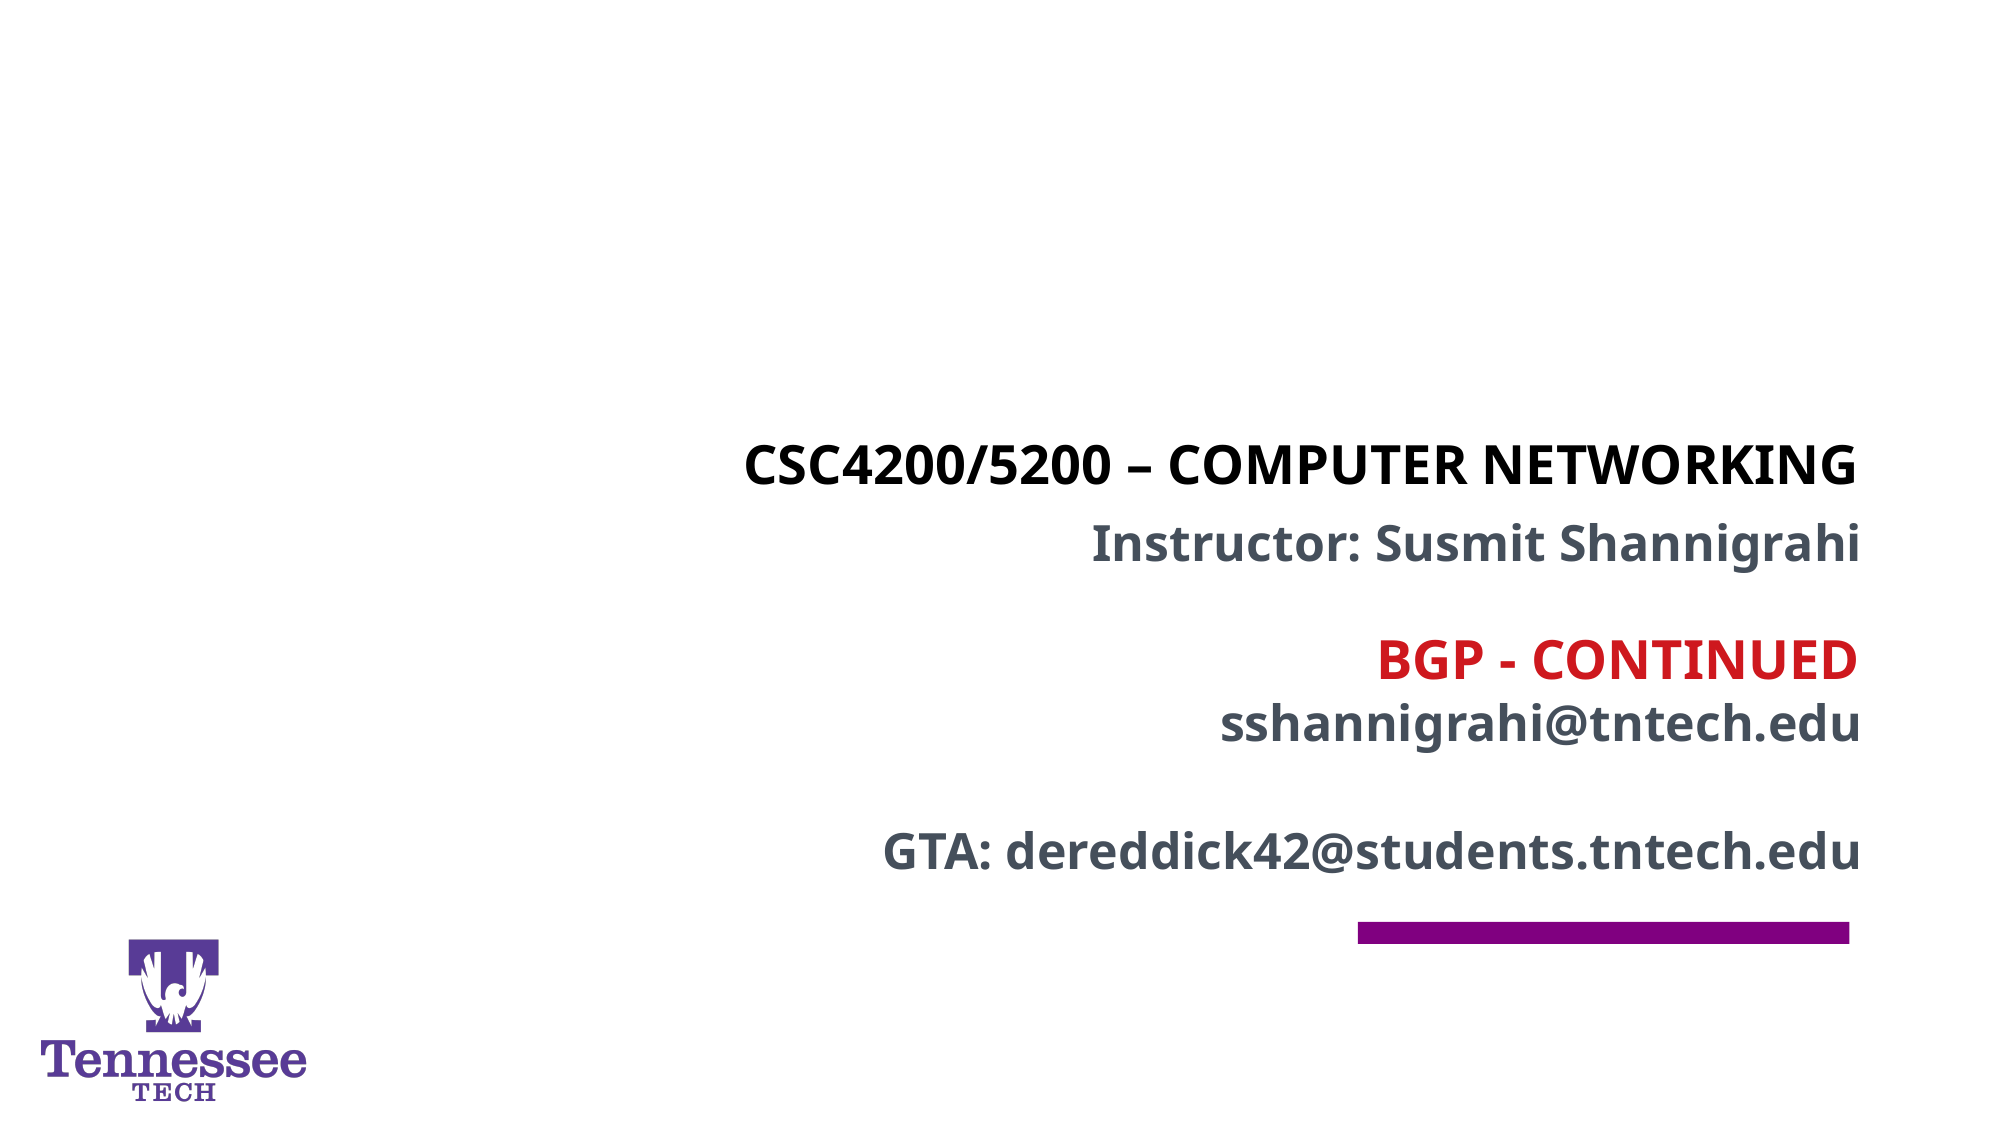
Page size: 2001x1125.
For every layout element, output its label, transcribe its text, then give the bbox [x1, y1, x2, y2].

text_box CSC4200/5200 – Computer Networking BGP - Continued [30, 404, 1875, 706]
text_box Instructor: Susmit Shannigrahi sshannigrahi@tntech.edu GTA: dereddick42@students.tntech.edu [462, 886, 1877, 1075]
picture [16, 914, 331, 1122]
